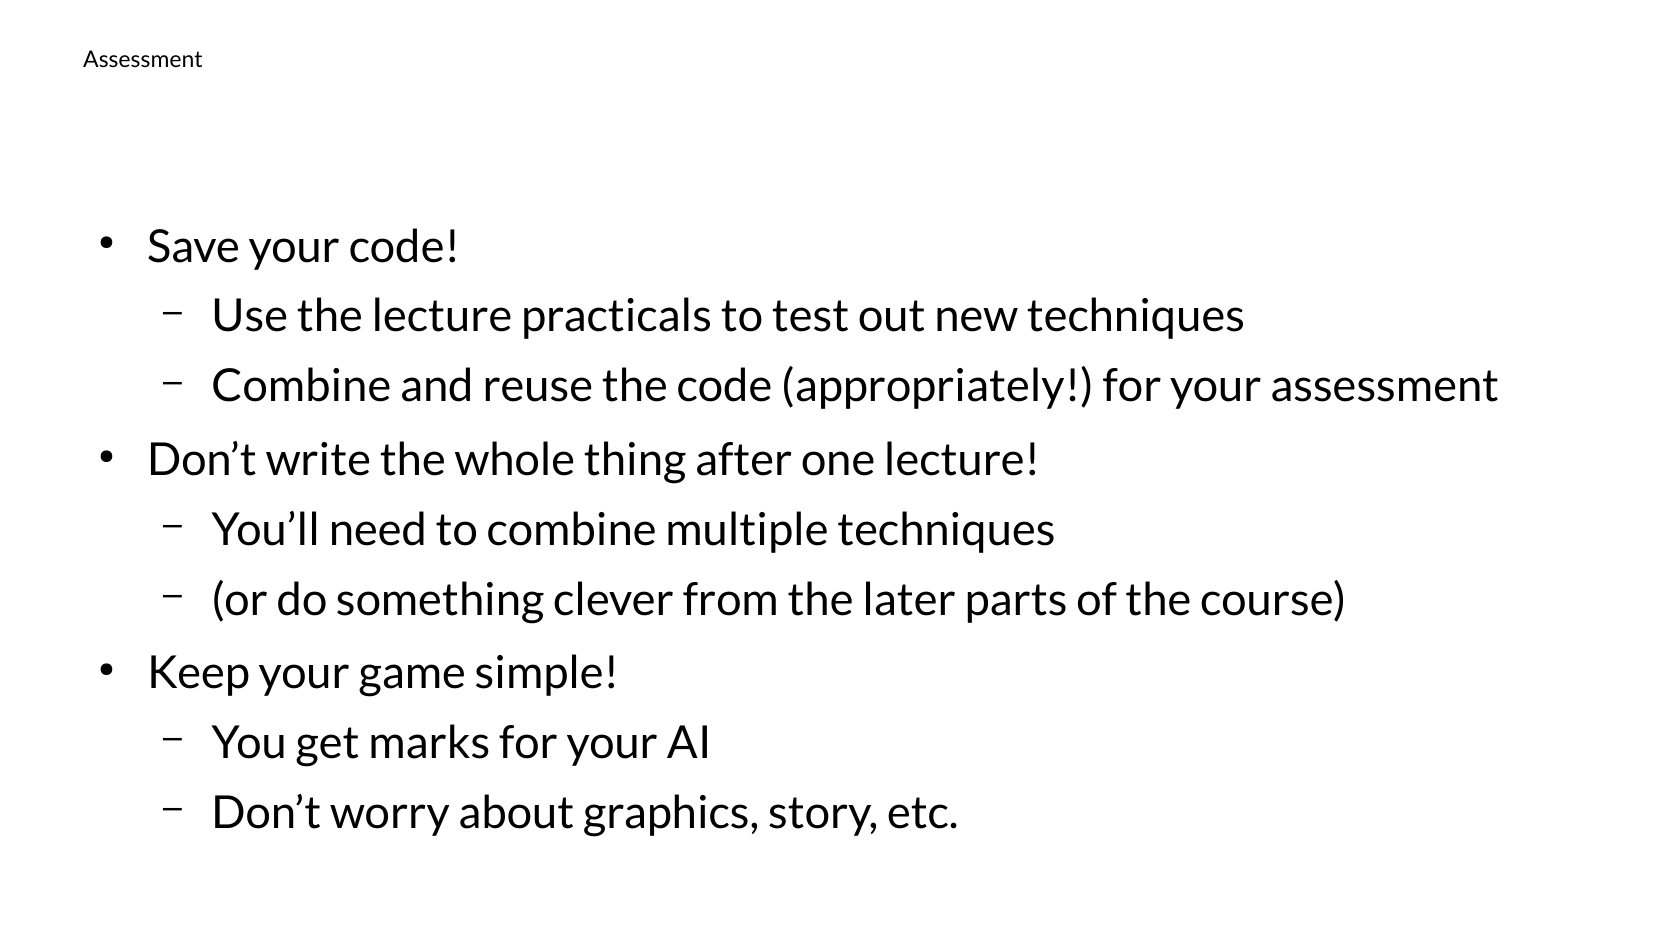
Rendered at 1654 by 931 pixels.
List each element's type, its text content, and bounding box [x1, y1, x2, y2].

list Save your code! Use the lecture practicals to test out new techniques Combine and reuse the code (appropriately!) for your assessment Don’t write the whole thing after one lecture! You’ll need to combine multiple techniques (or do something clever from the later parts of the course) Keep your game simple! You get marks for your AI Don’t worry about graphics, story, etc. [82, 217, 1571, 839]
title Assessment [83, 0, 1571, 119]
